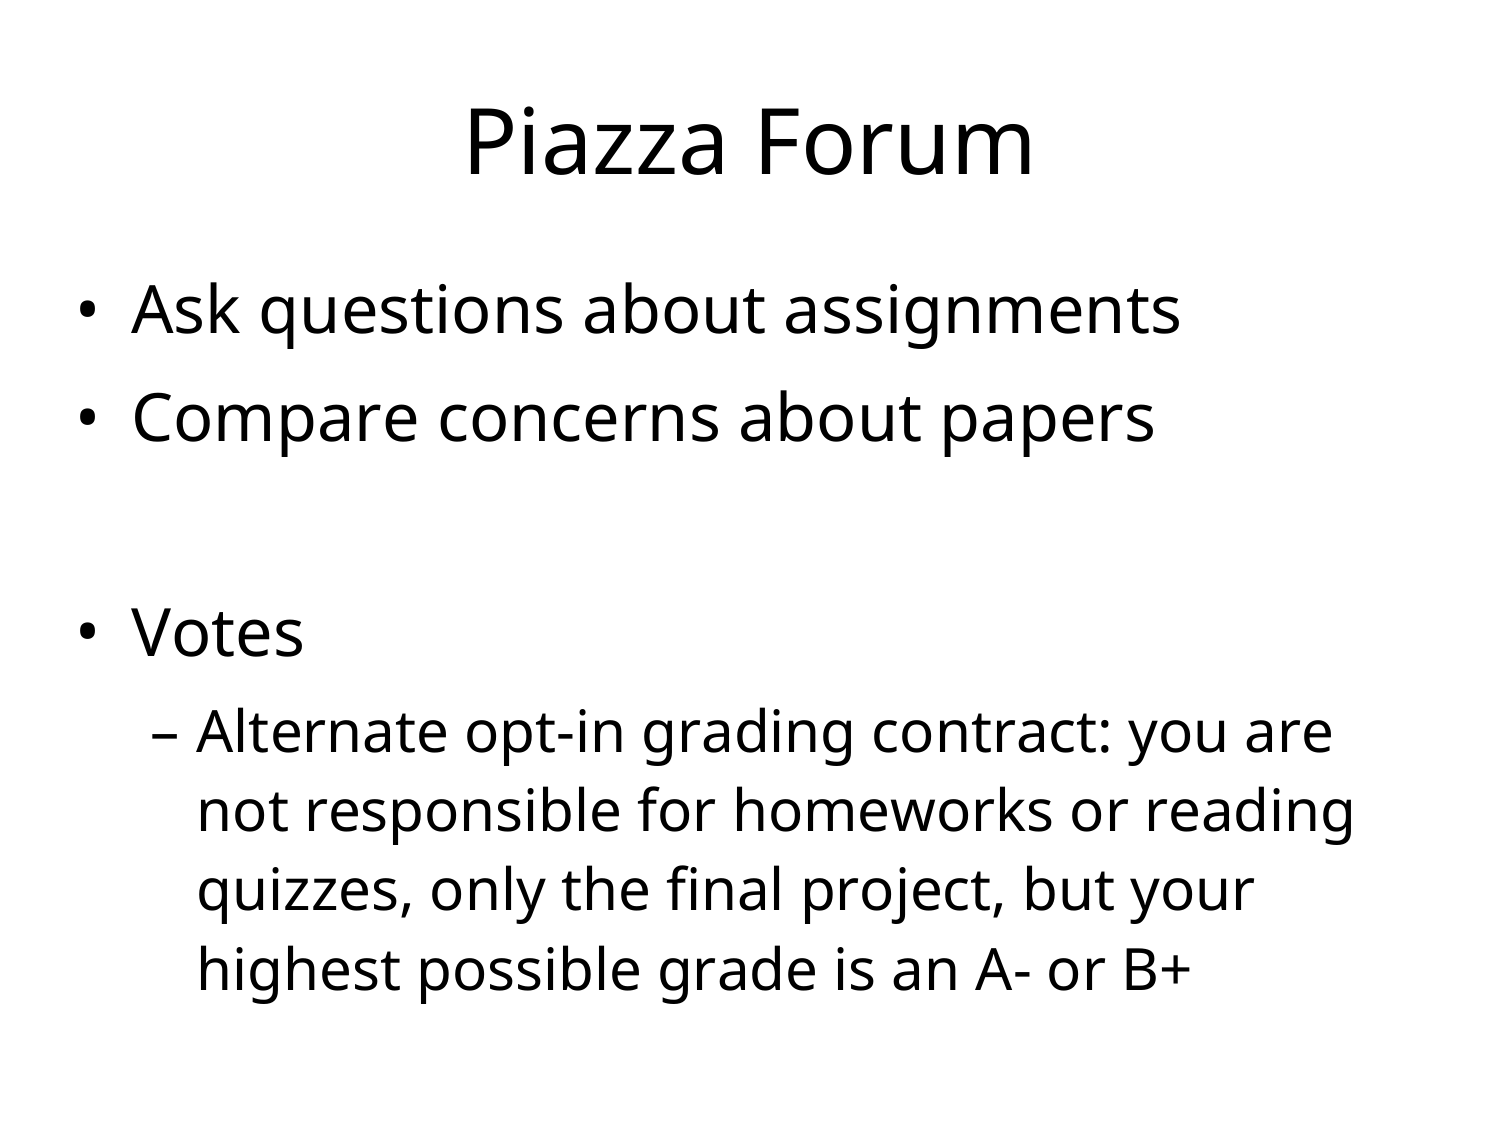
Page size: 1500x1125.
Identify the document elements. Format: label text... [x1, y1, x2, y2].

title Piazza Forum [75, 21, 1426, 257]
list Ask questions about assignments Compare concerns about papers Votes Alternate opt-in grading contract: you are not responsible for homeworks or reading quizzes, only the final project, but your highest possible grade is an A- or B+ [75, 262, 1426, 1006]
